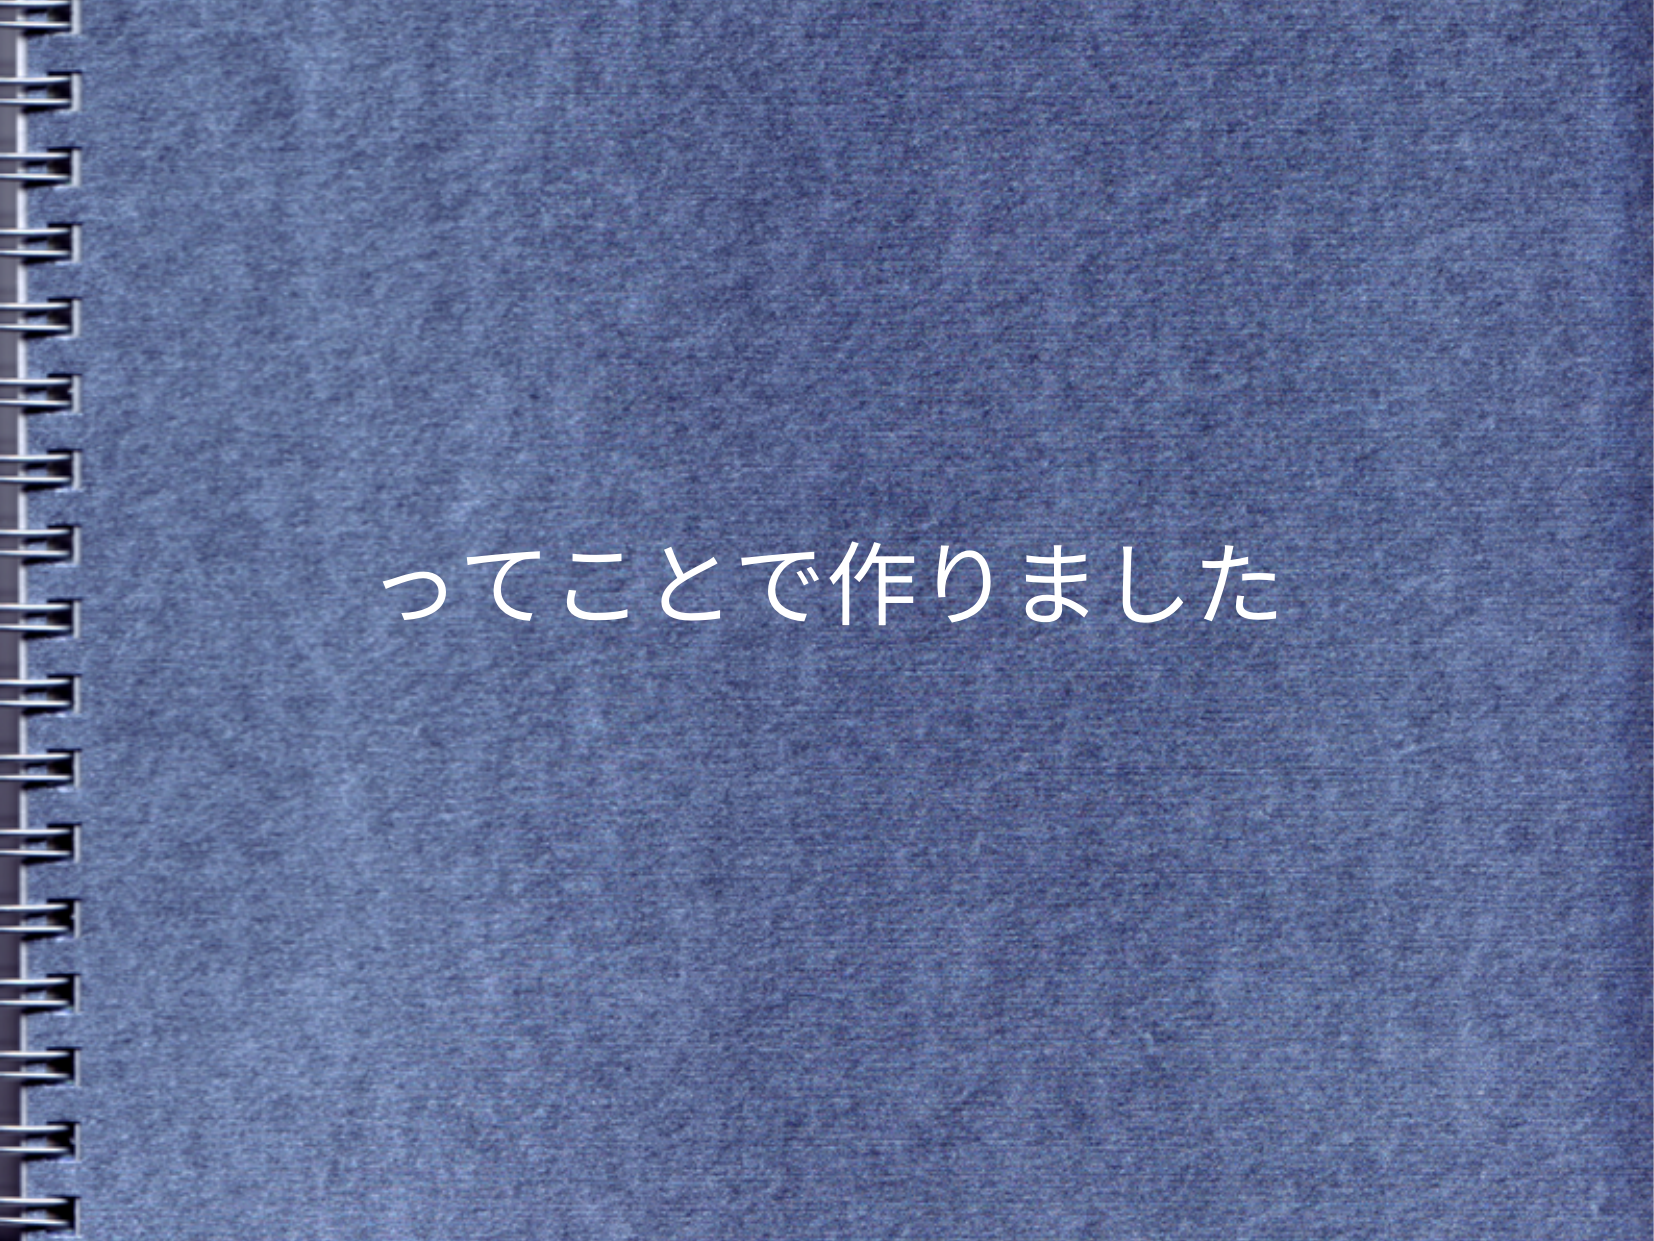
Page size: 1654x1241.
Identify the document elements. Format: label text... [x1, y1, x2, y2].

picture [0, 0, 1654, 1241]
subtitle ってことで作りました [82, 49, 1571, 1109]
